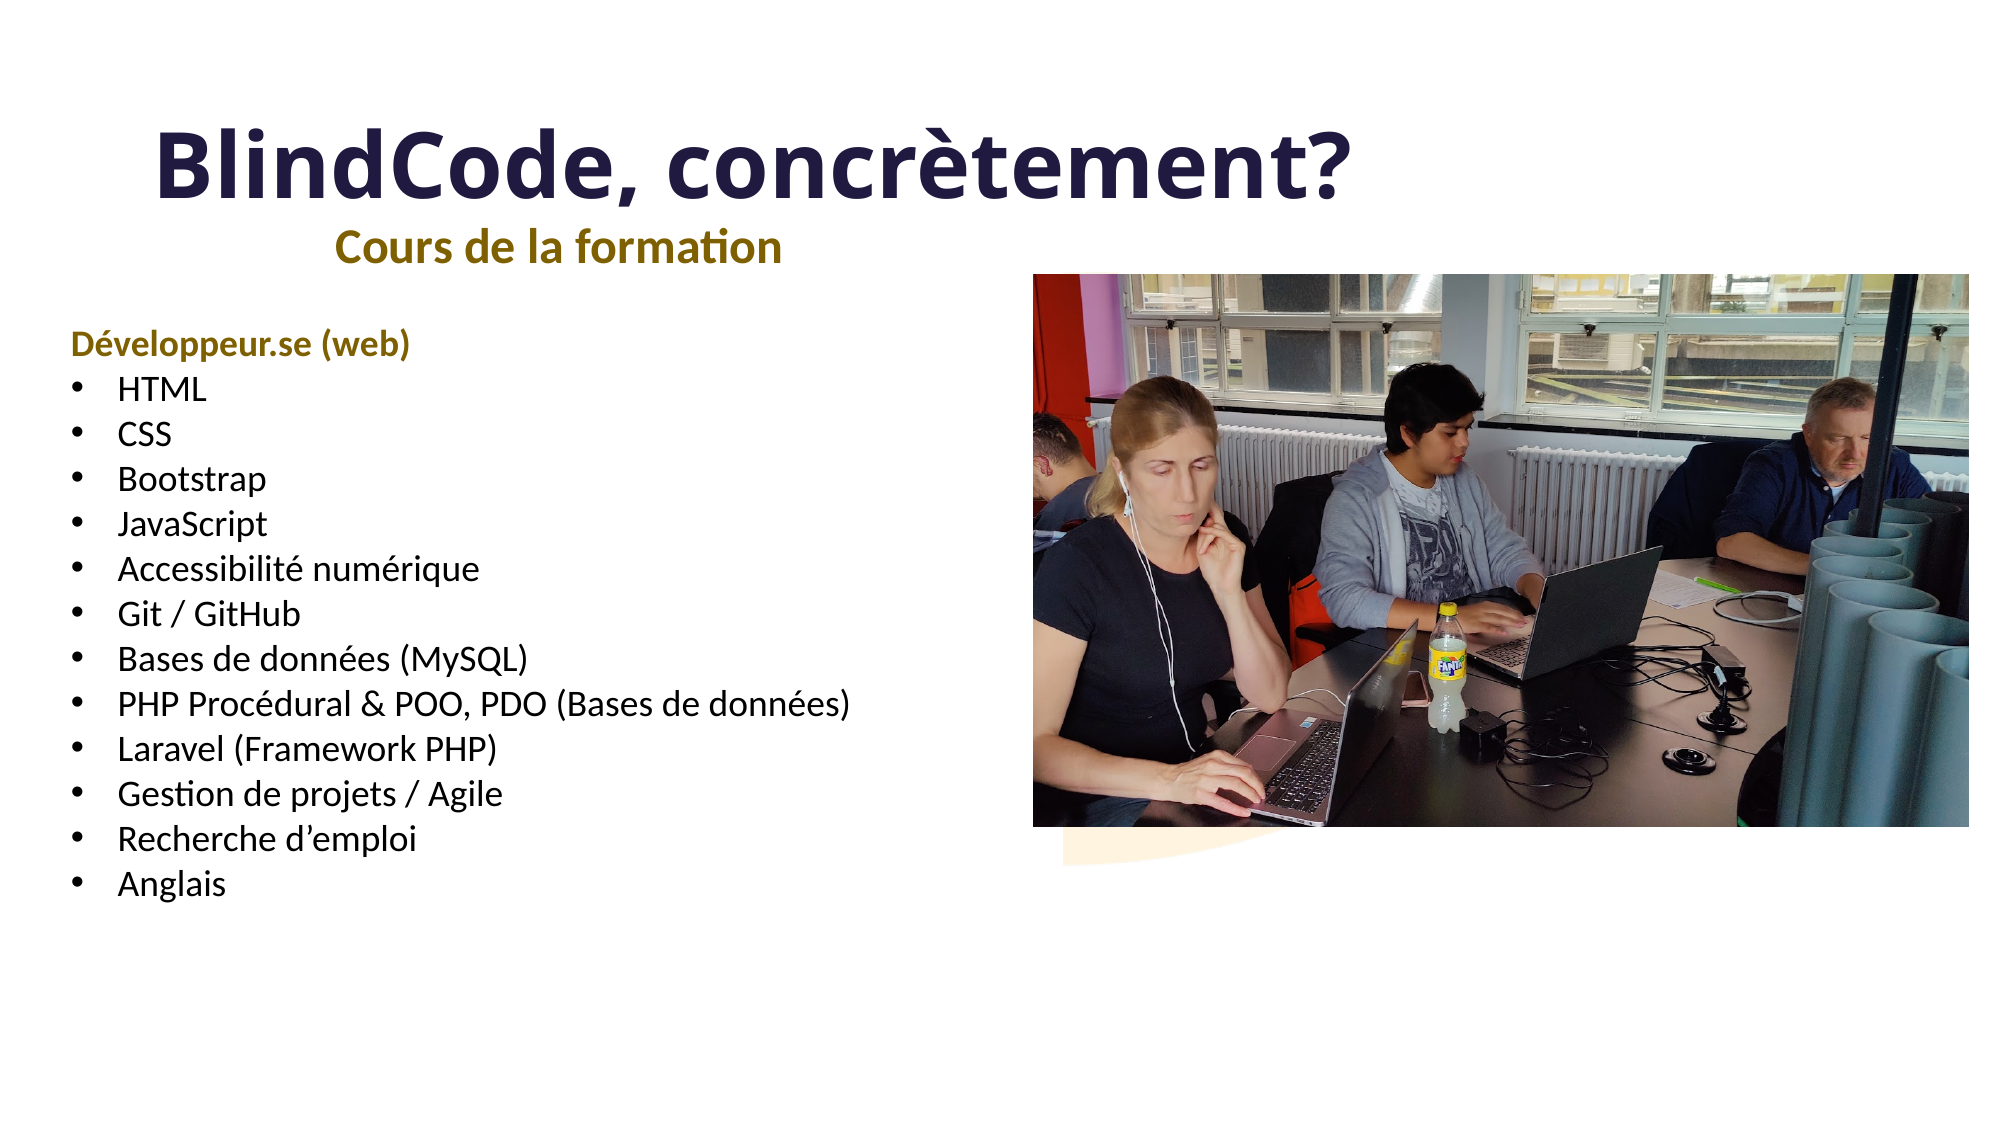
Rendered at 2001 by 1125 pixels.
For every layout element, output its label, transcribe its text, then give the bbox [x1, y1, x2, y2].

picture [1033, 274, 1969, 827]
title BlindCode, concrètement? [137, 59, 1863, 274]
text_box Cours de la formation Développeur.se (web) HTML CSS Bootstrap JavaScript Accessibilité numérique Git / GitHub Bases de données (MySQL) PHP Procédural & POO, PDO (Bases de données) Laravel (Framework PHP) Gestion de projets / Agile Recherche d’emploi Anglais [56, 206, 1063, 912]
